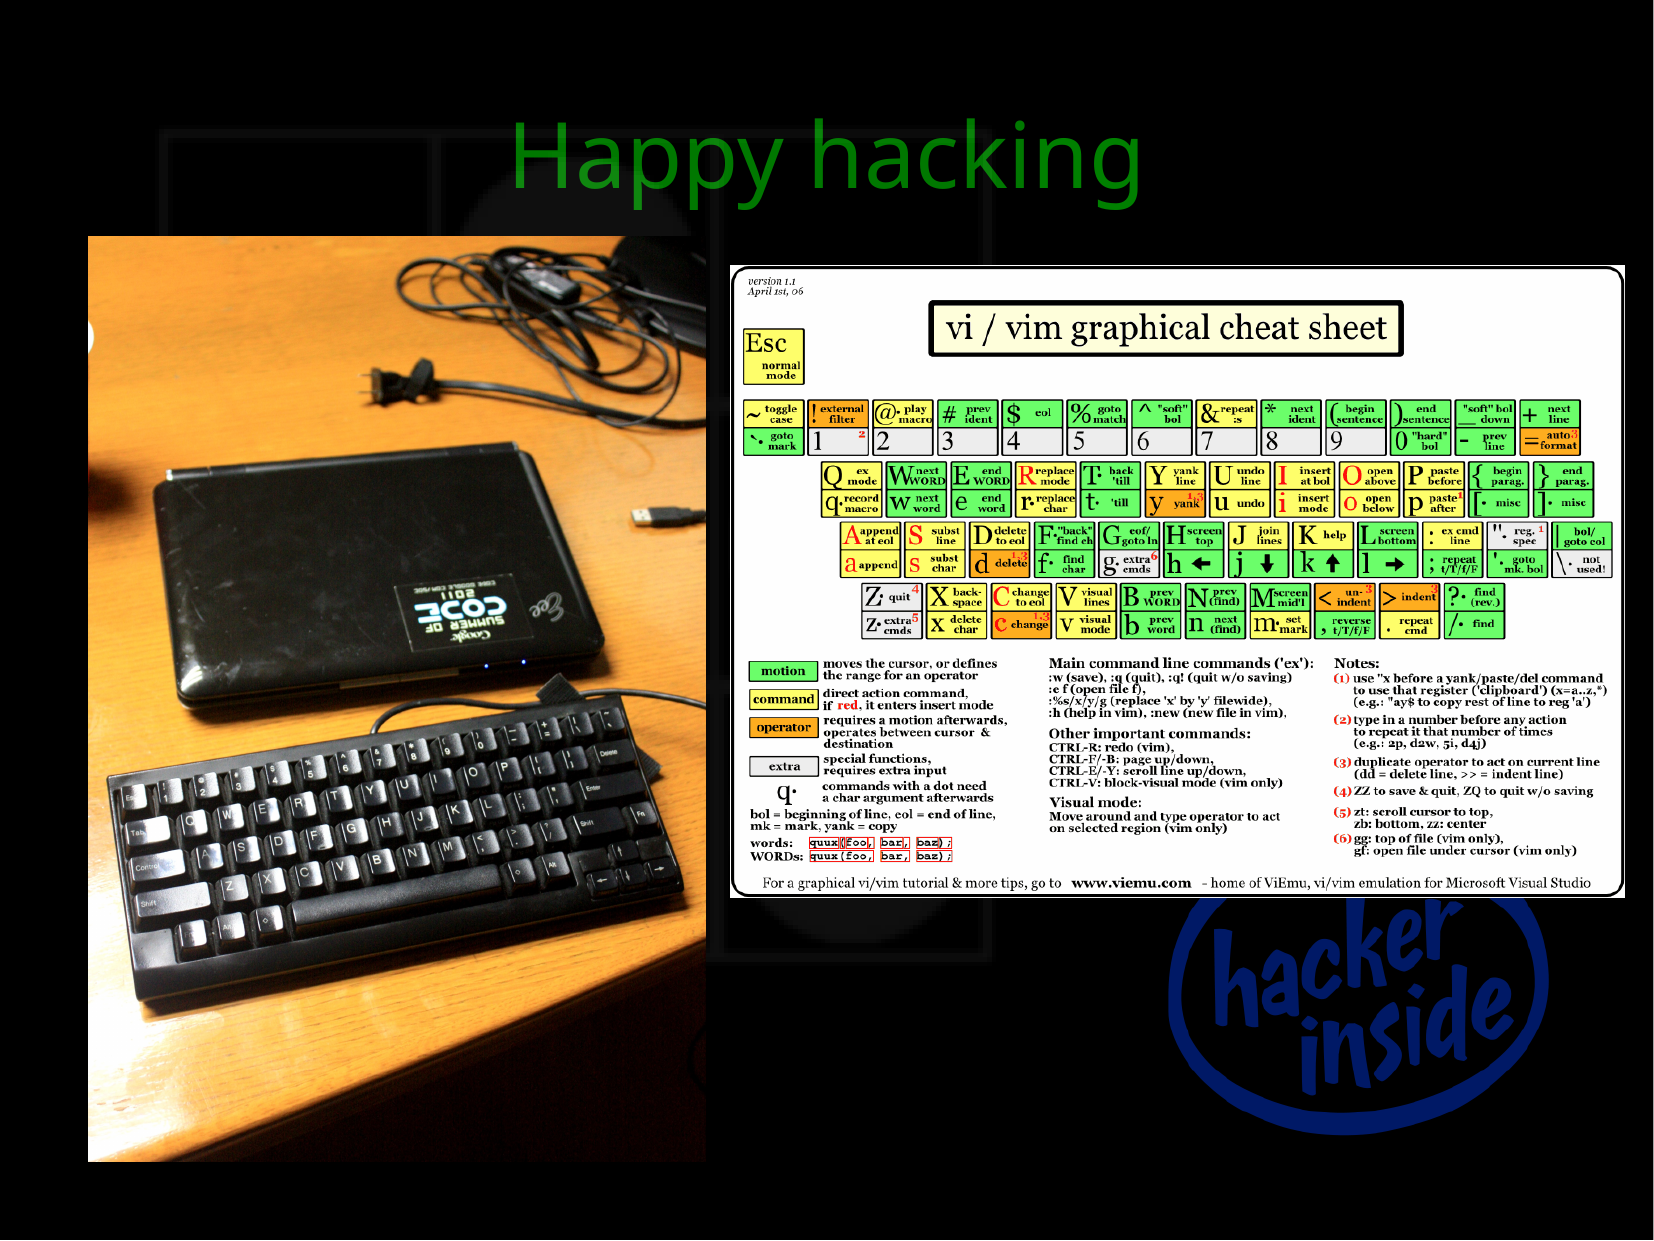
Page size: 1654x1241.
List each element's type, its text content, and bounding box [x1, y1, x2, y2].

title Happy hacking [82, 49, 1571, 257]
picture [88, 88, 1625, 1162]
